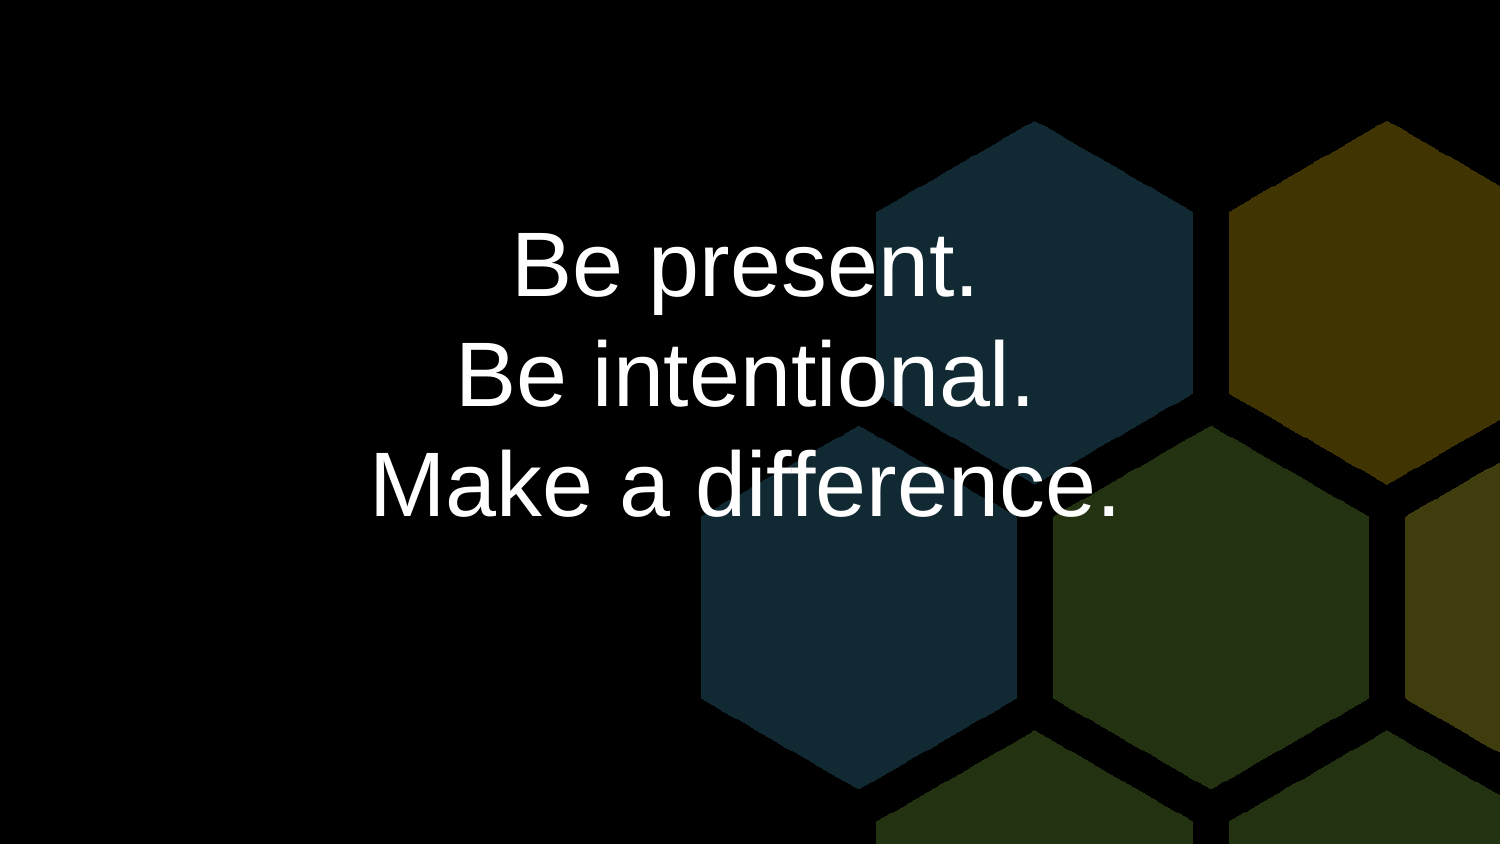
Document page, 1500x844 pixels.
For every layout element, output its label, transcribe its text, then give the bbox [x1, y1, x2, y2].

picture [0, 0, 1500, 844]
title Be present. Be intentional. Make a difference. [47, 212, 1445, 550]
